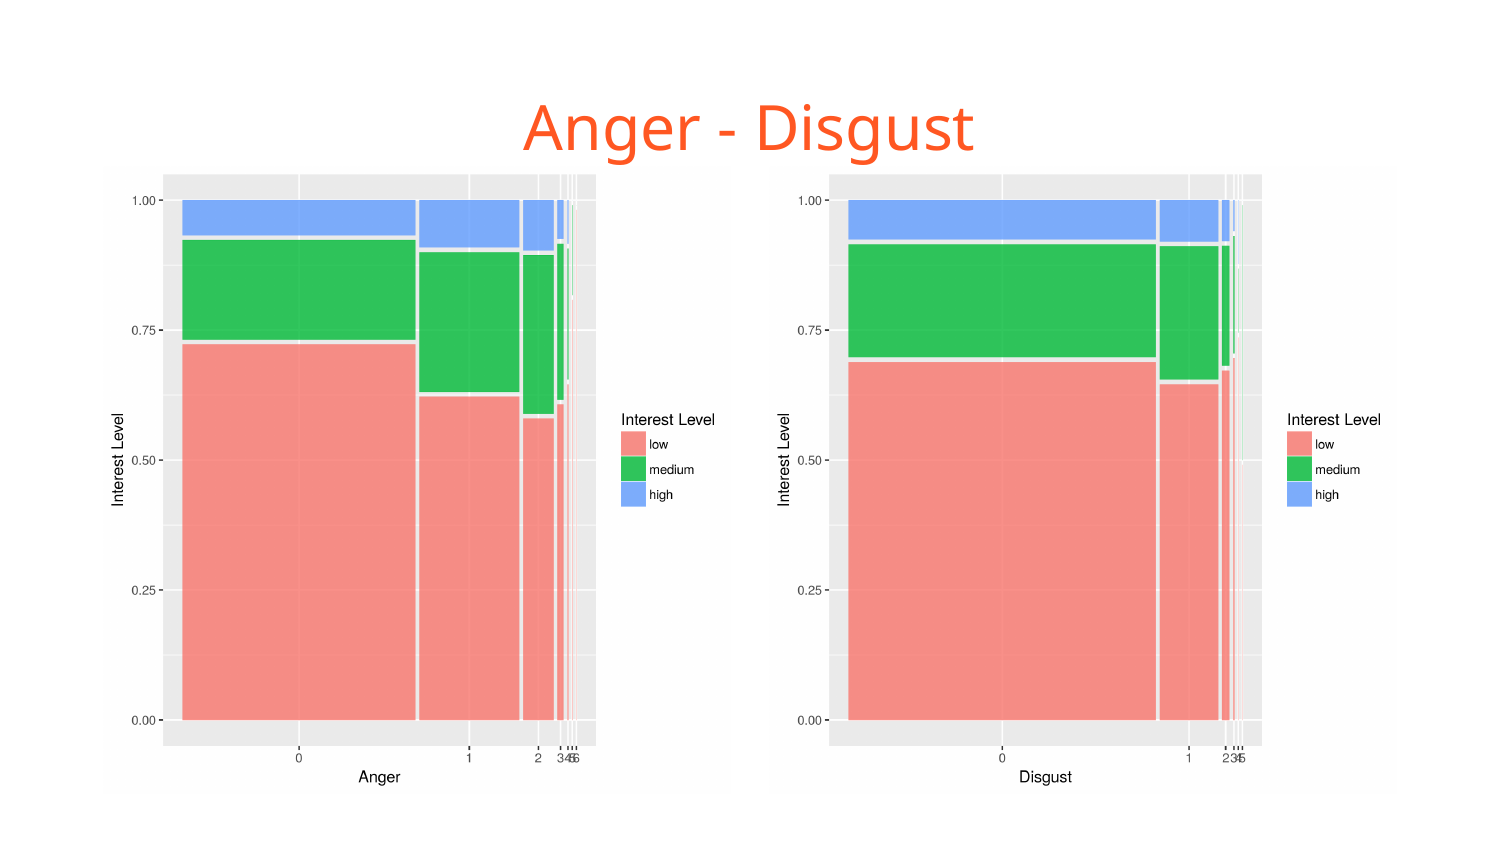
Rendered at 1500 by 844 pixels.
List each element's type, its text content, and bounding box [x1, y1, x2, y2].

picture [769, 166, 1397, 794]
picture [103, 166, 731, 794]
title Anger - Disgust [51, 72, 1449, 167]
